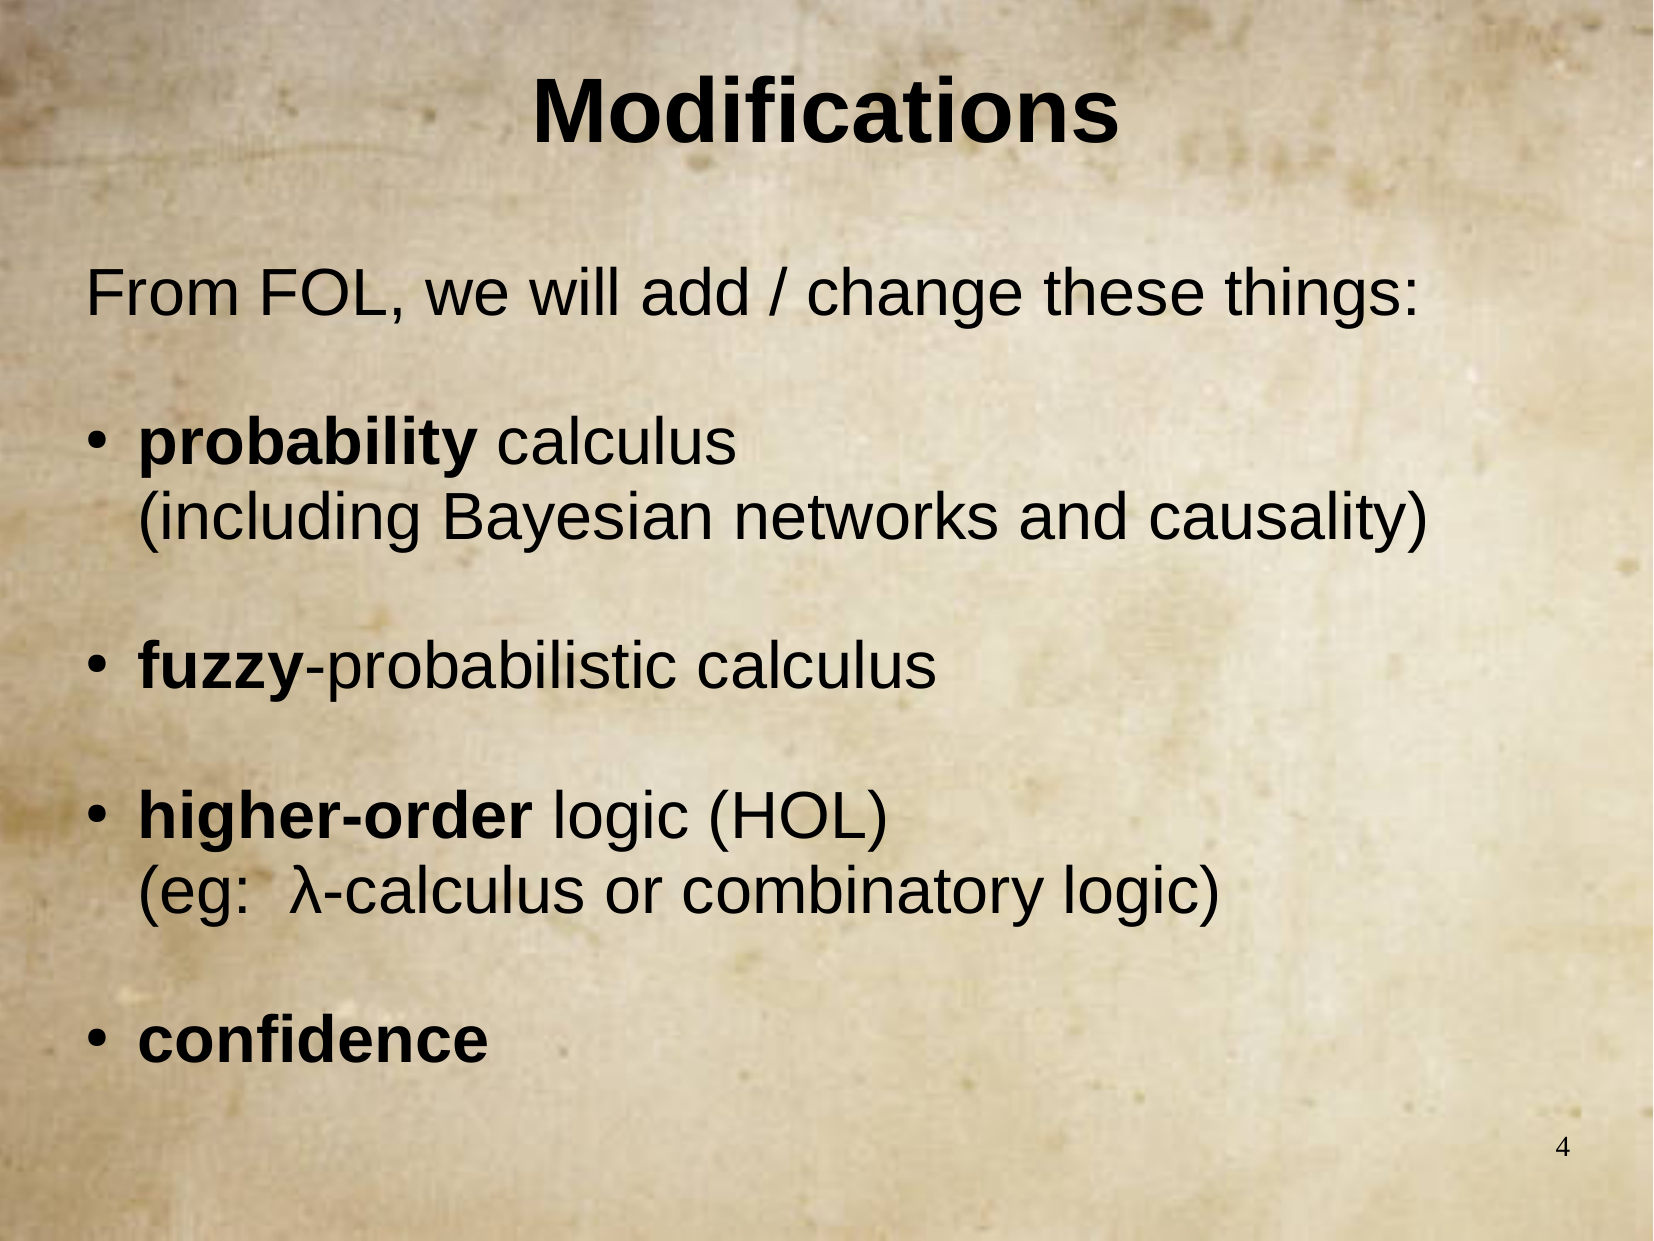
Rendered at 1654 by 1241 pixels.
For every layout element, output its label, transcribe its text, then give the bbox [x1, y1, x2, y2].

title Modifications [82, 14, 1571, 207]
subtitle From FOL, we will add / change these things: probability calculus (including Bayesian networks and causality) fuzzy-probabilistic calculus higher-order logic (HOL) (eg: λ-calculus or combinatory logic) confidence [85, 254, 1573, 1077]
picture [0, 0, 1654, 1241]
